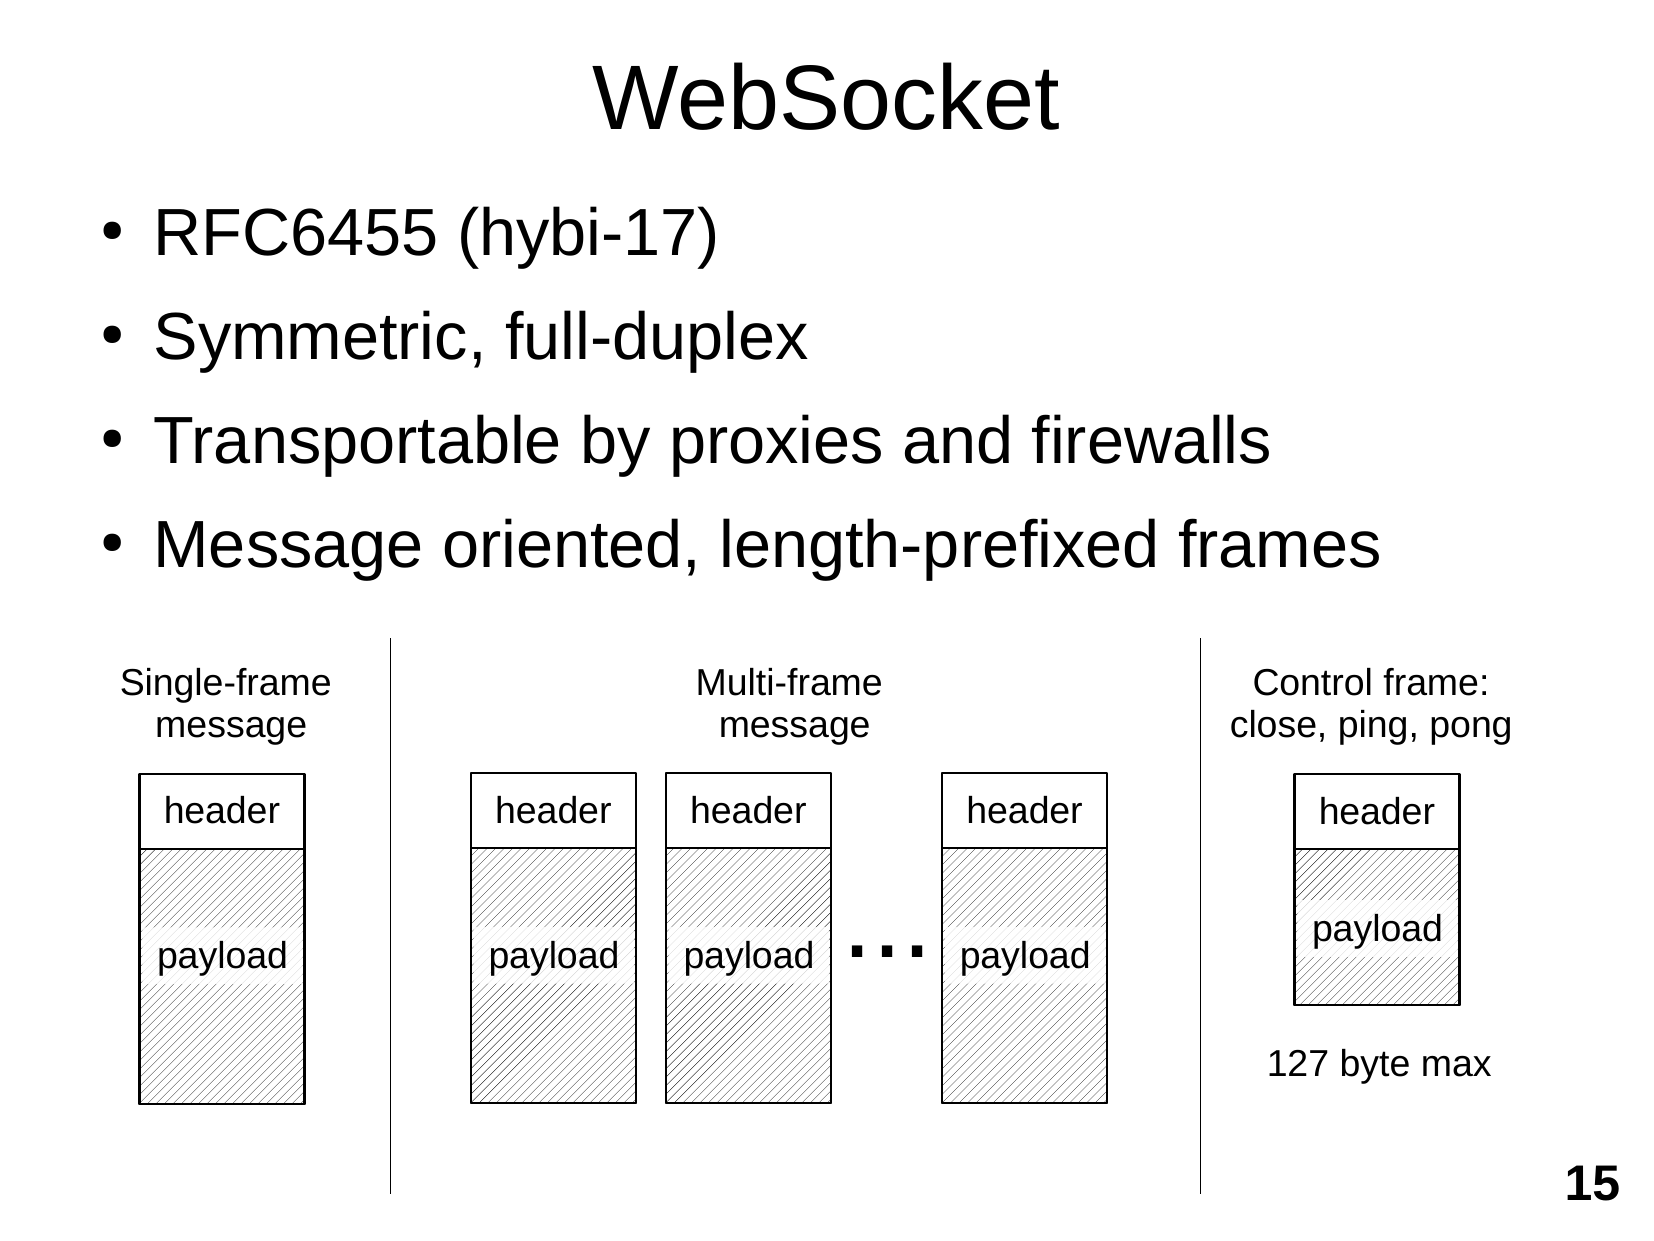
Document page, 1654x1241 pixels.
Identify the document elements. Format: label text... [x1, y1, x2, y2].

text_box [665, 773, 831, 1104]
title WebSocket [82, 15, 1571, 181]
text_box [1294, 774, 1460, 1005]
text_box ... [828, 852, 949, 1003]
text_box header [1303, 783, 1450, 840]
text_box header [951, 782, 1098, 839]
text_box header [675, 782, 822, 839]
text_box Control frame: close, ping, pong [1215, 653, 1531, 759]
text_box payload [949, 926, 1106, 984]
text_box payload [142, 927, 303, 984]
text_box header [148, 782, 295, 839]
text_box [942, 773, 1108, 1104]
text_box payload [668, 926, 828, 984]
text_box payload [1297, 900, 1458, 957]
text_box header [480, 782, 627, 839]
text_box [139, 773, 305, 1104]
text_box 127 byte max [1252, 1035, 1507, 1092]
text_box [470, 773, 636, 1104]
list RFC6455 (hybi-17) Symmetric, full-duplex Transportable by proxies and firewalls Message oriented, length-prefixed frames [82, 195, 1571, 586]
text_box payload [473, 926, 635, 984]
text_box Multi-frame message [680, 653, 927, 752]
text_box Single-frame message [105, 653, 351, 752]
